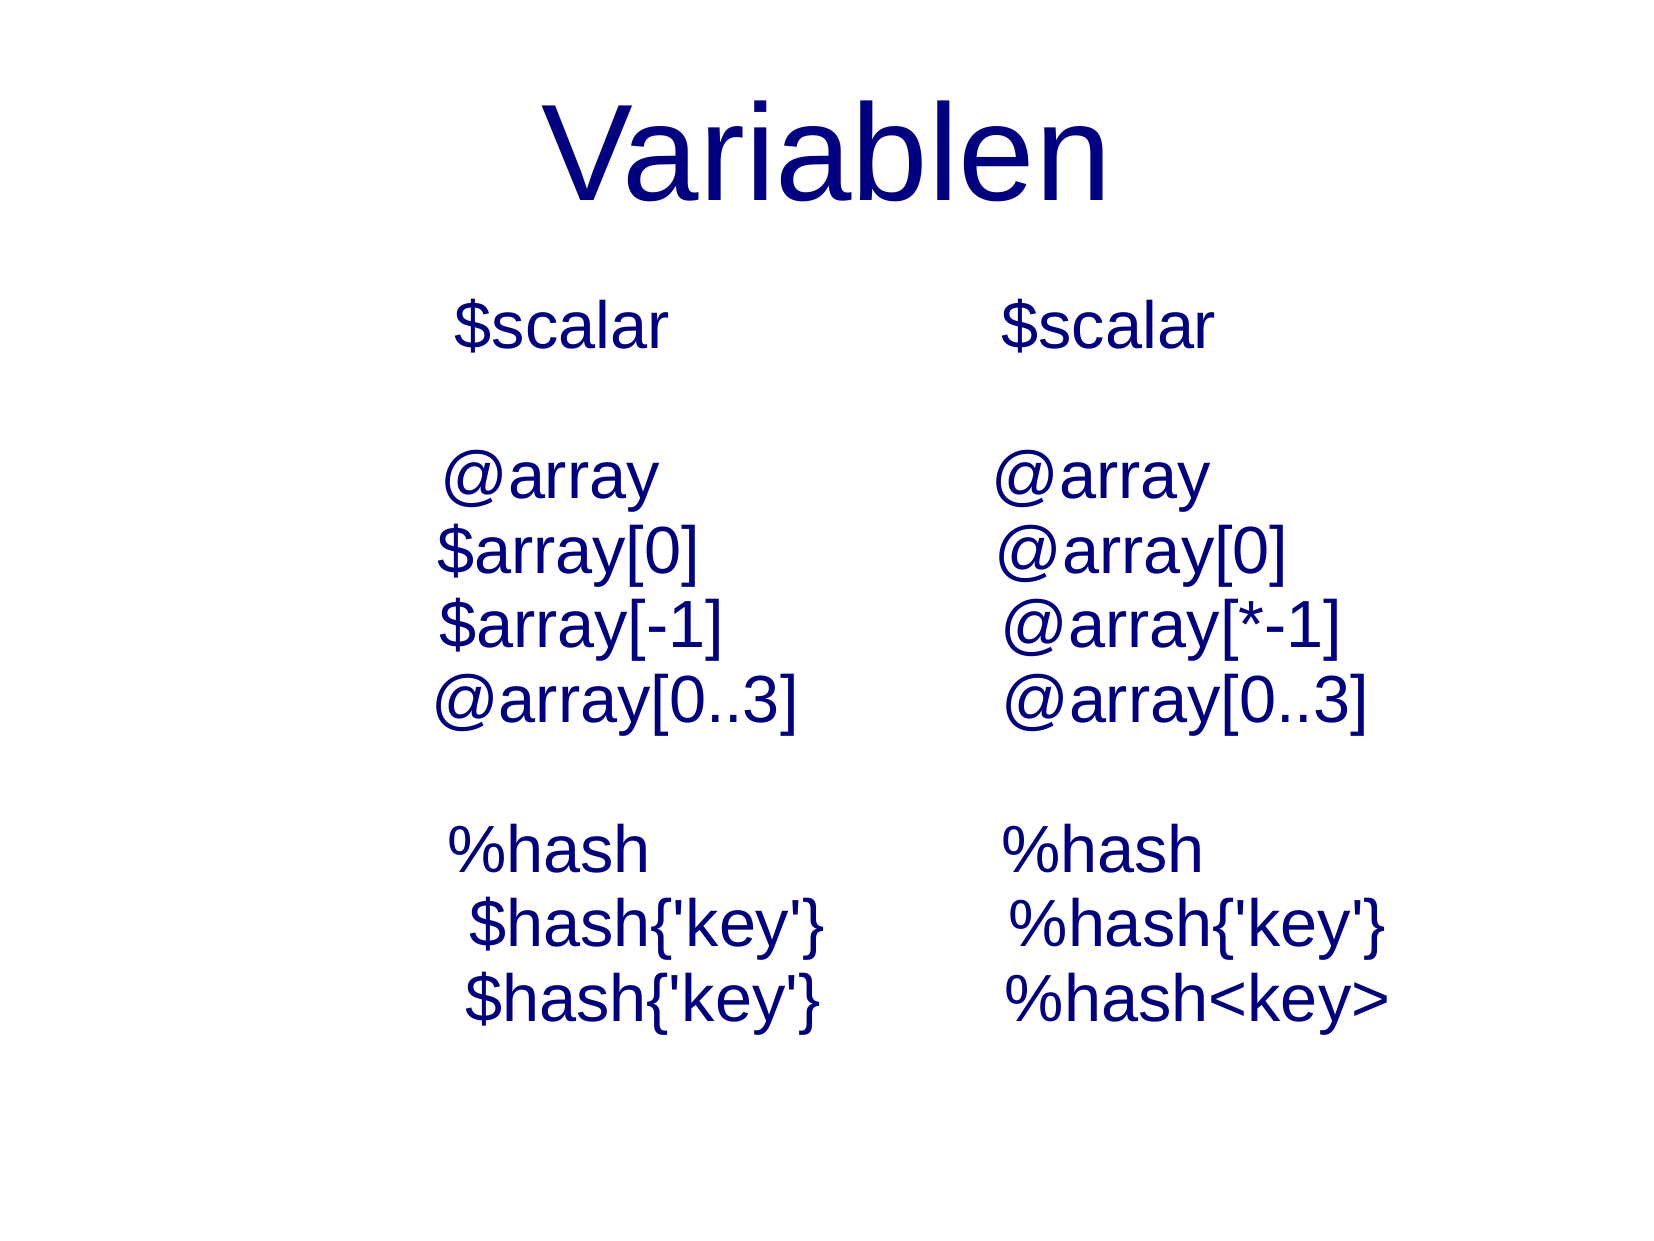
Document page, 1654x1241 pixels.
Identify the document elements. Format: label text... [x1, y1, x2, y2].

title Variablen [82, 49, 1571, 257]
subtitle $scalar $scalar @array @array $array[0] @array[0] $array[-1] @array[*-1] @array[0..3] @array[0..3] %hash %hash $hash{'key'} %hash{'key'} $hash{'key'} %hash<key> @hash{'k1','k2'} %hash<k1 k2> [82, 288, 1571, 1111]
